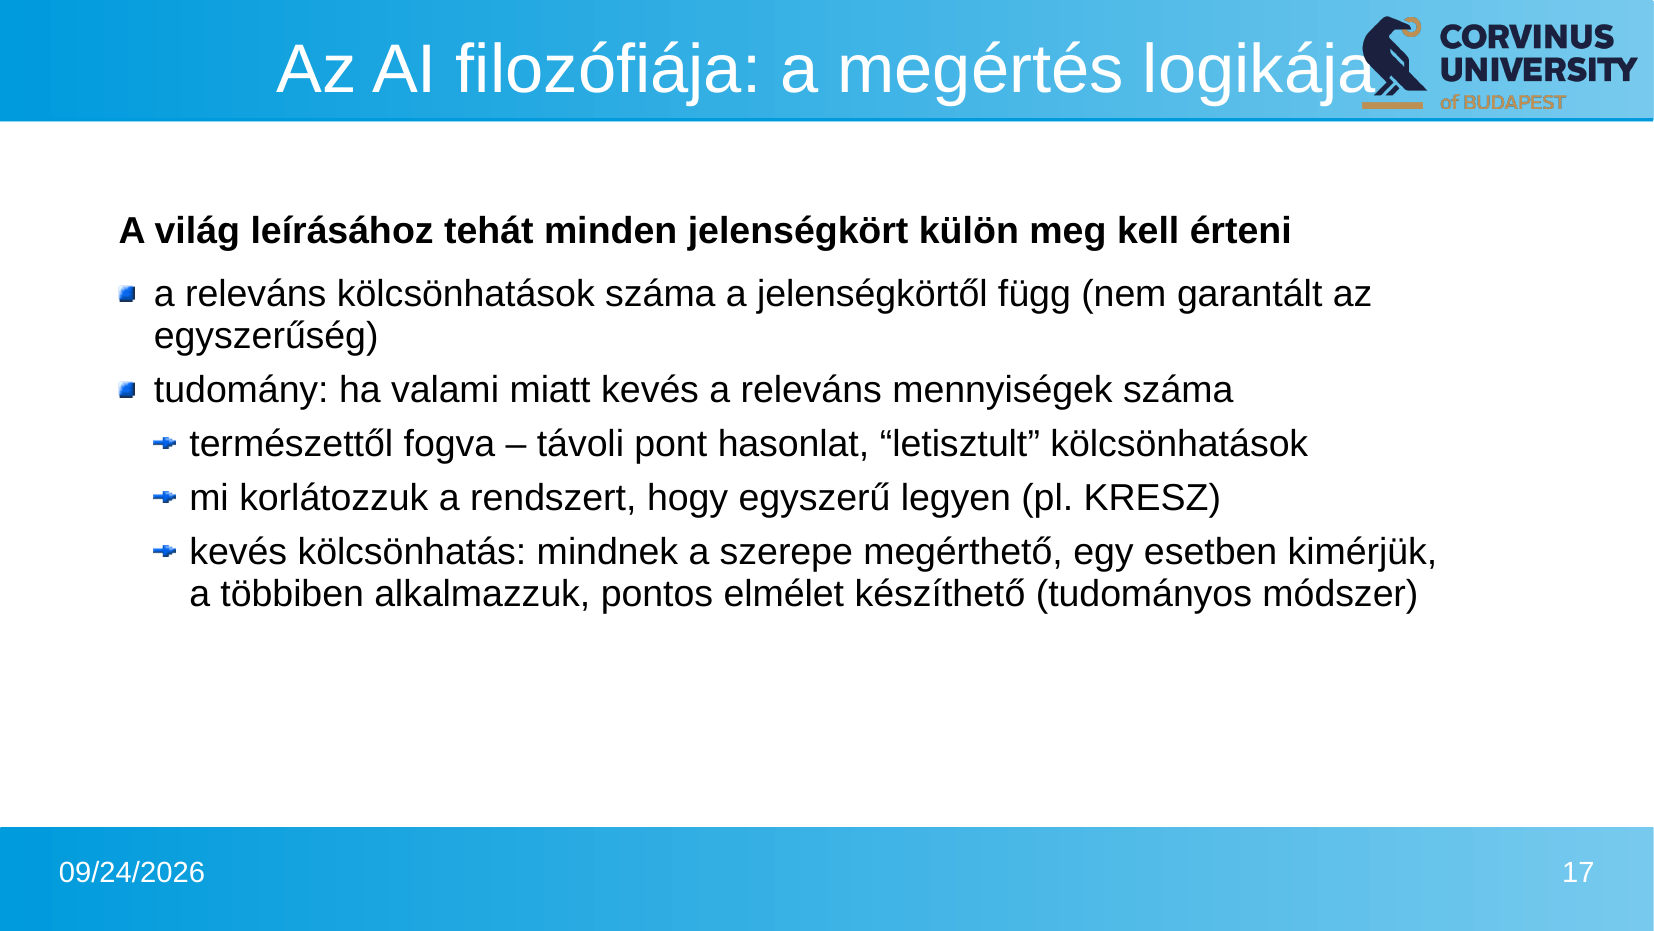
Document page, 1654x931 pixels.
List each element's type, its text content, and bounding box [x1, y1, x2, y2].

text_box A világ leírásához tehát minden jelenségkört külön meg kell érteni a releváns kölcsönhatások száma a jelenségkörtől függ (nem garantált az egyszerűség) tudomány: ha valami miatt kevés a releváns mennyiségek száma természettől fogva – távoli pont hasonlat, “letisztult” kölcsönhatások mi korlátozzuk a rendszert, hogy egyszerű legyen (pl. KRESZ) kevés kölcsönhatás: mindnek a szerepe megérthető, egy esetben kimérjük, a többiben alkalmazzuk, pontos elmélet készíthető (tudományos módszer) [103, 202, 1472, 622]
picture [1362, 16, 1638, 109]
title Az AI filozófiája: a megértés logikája [59, 29, 1362, 108]
